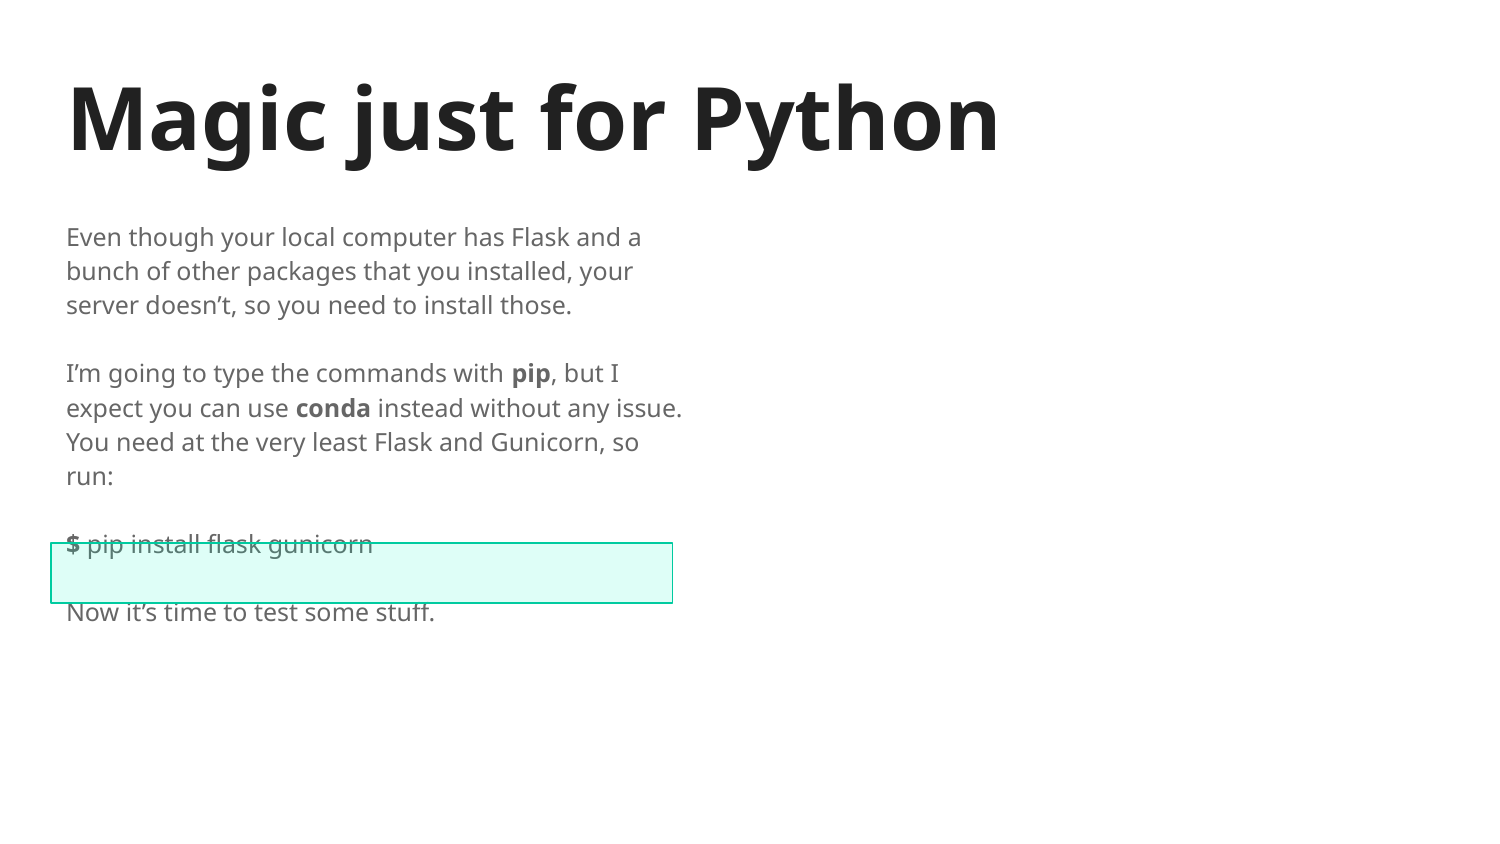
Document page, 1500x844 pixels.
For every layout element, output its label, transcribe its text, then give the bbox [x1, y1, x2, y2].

list Even though your local computer has Flask and a bunch of other packages that you installed, your server doesn’t, so you need to install those. I’m going to type the commands with pip, but I expect you can use conda instead without any issue. You need at the very least Flask and Gunicorn, so run: $ pip install flask gunicorn Now it’s time to test some stuff. [51, 201, 708, 750]
title Magic just for Python [51, 48, 1449, 180]
text_box [53, 545, 671, 601]
